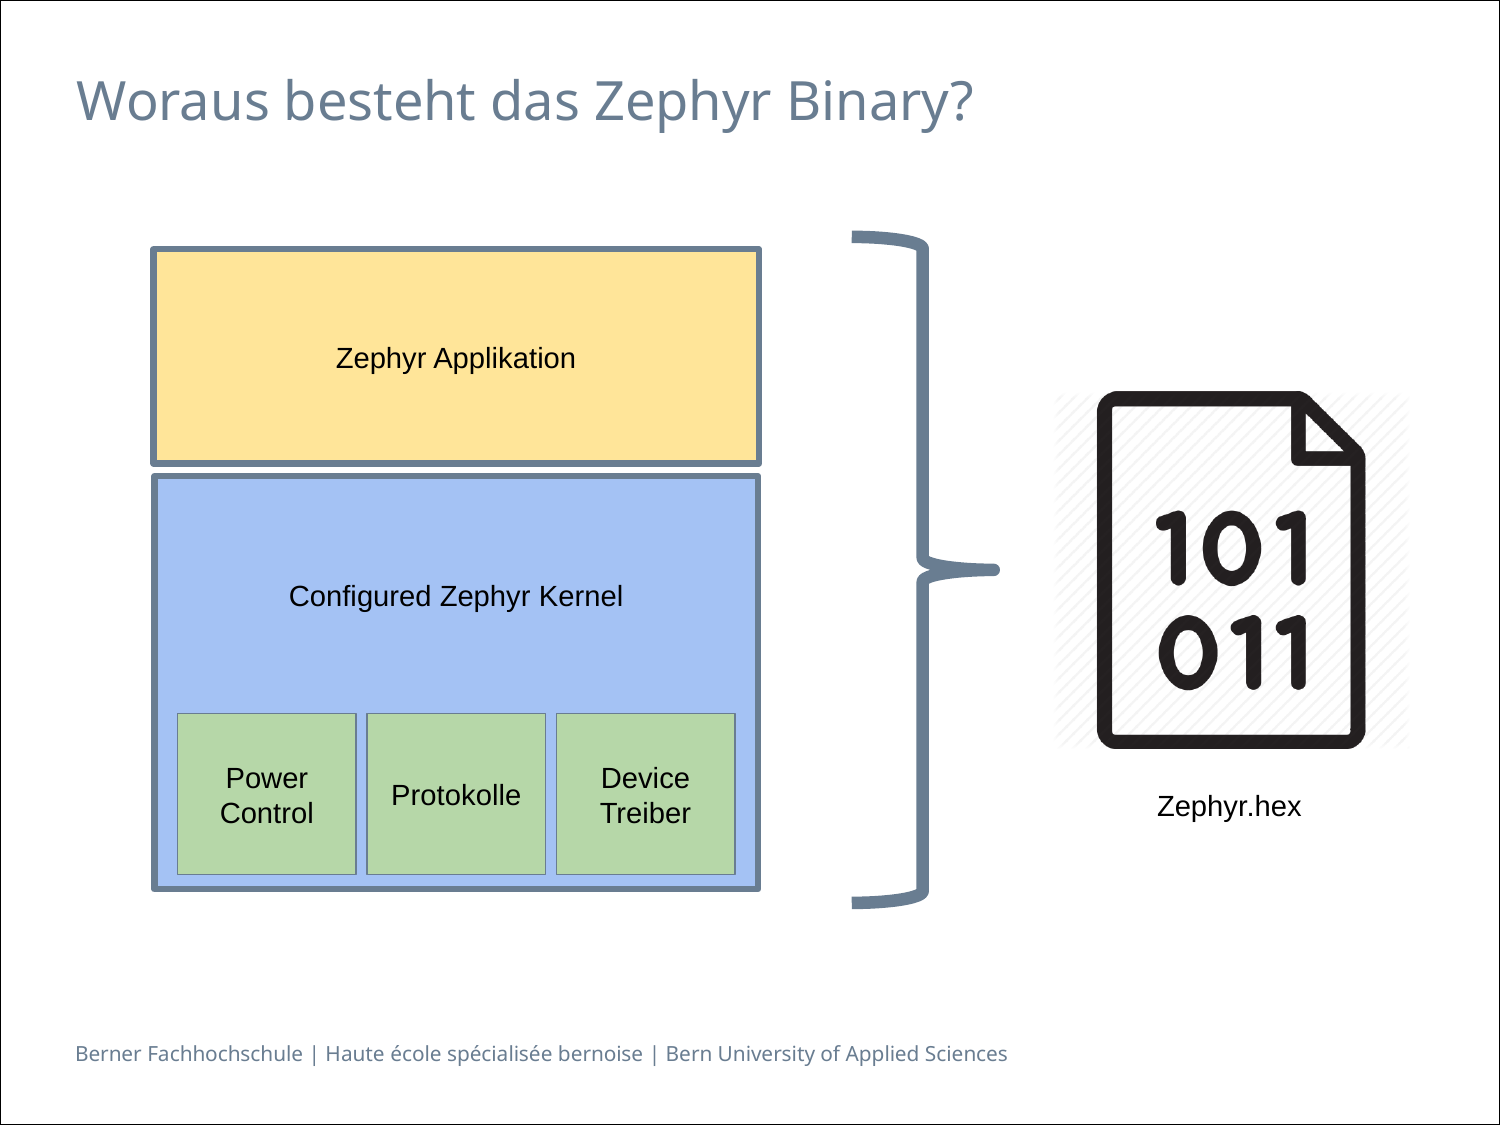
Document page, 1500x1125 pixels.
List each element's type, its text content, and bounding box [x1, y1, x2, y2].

text_box Zephyr.hex [1142, 772, 1321, 835]
text_box Protokolle [367, 713, 546, 875]
text_box Zephyr Applikation [153, 249, 759, 464]
text_box Device Treiber [556, 713, 735, 875]
picture [1052, 391, 1410, 749]
text_box Configured Zephyr Kernel [154, 476, 759, 890]
title Woraus besteht das Zephyr Binary? [76, 59, 1418, 148]
text_box Power Control [177, 713, 357, 875]
